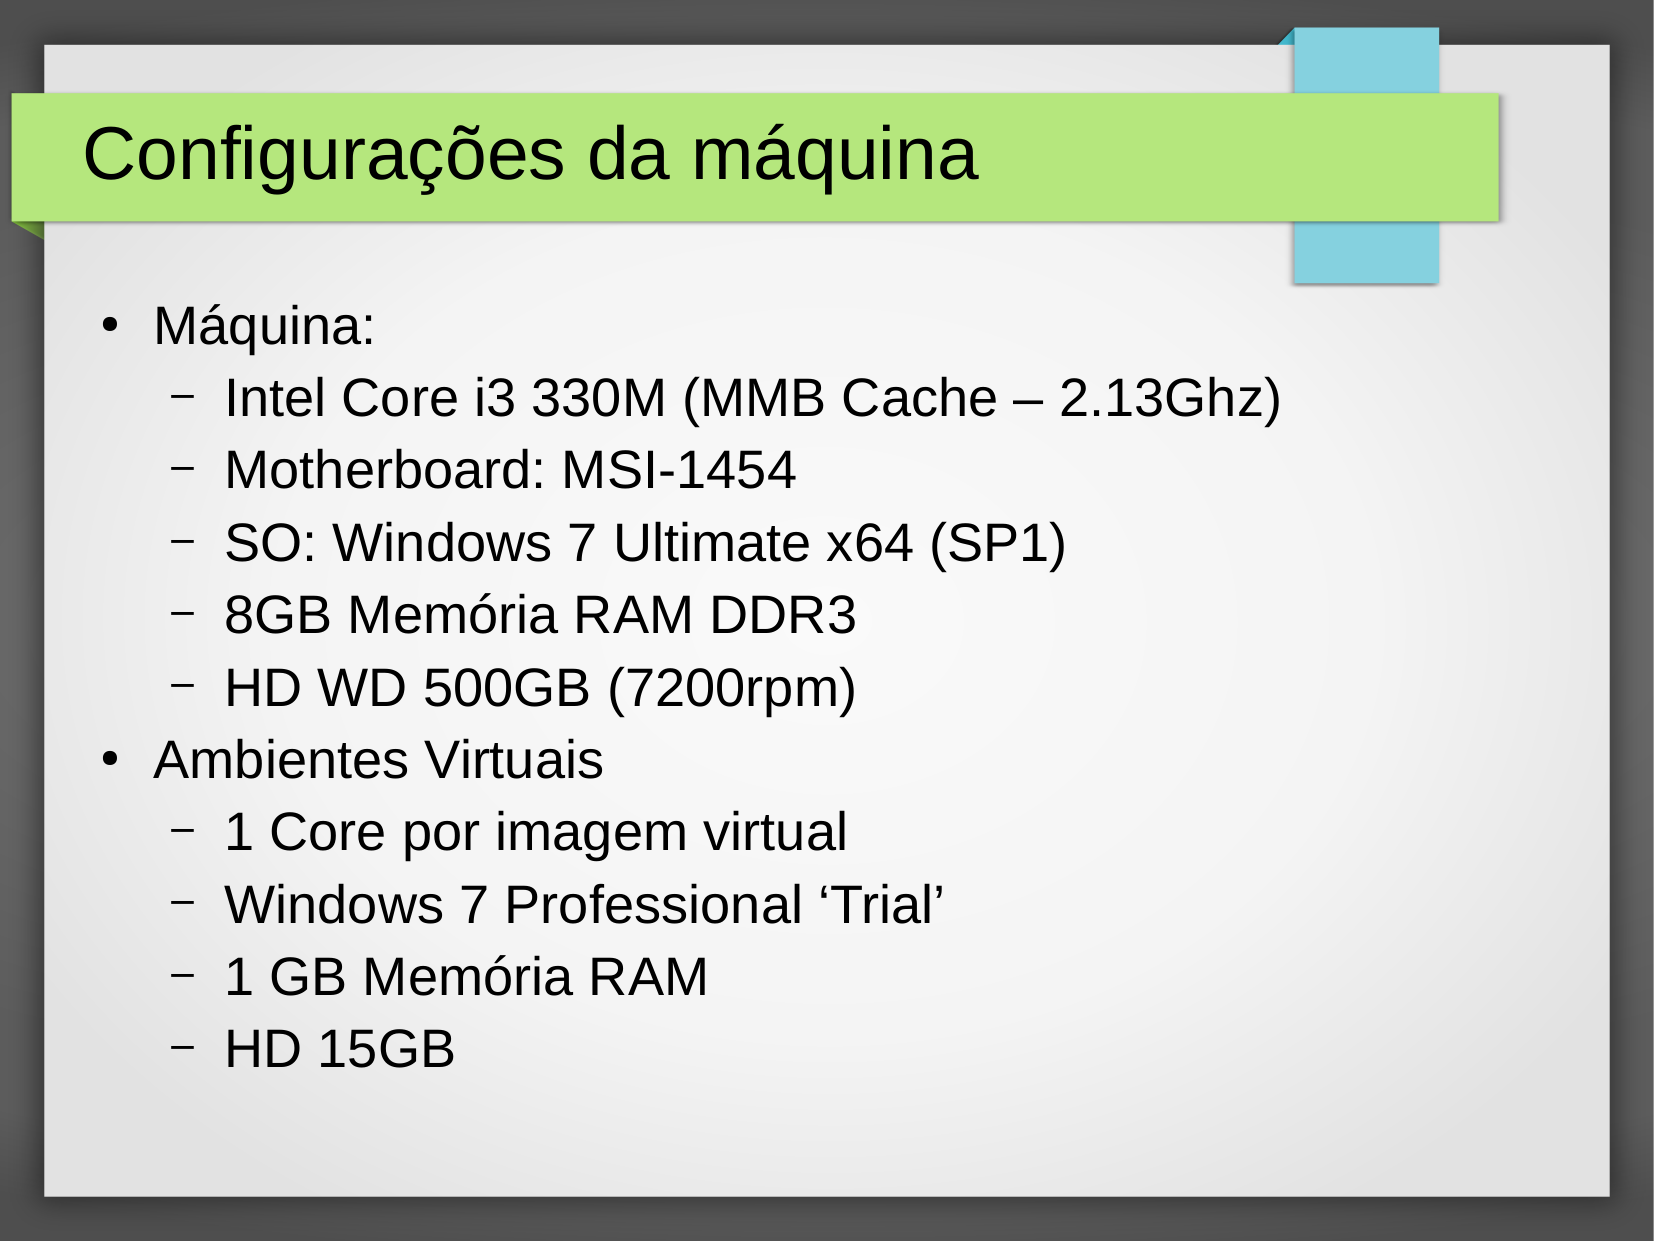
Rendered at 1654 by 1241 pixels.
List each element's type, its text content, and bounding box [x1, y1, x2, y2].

title Configurações da máquina [82, 94, 1264, 213]
picture [0, 0, 1654, 1241]
list Máquina: Intel Core i3 330M (MMB Cache – 2.13Ghz) Motherboard: MSI-1454 SO: Windows 7 Ultimate x64 (SP1) 8GB Memória RAM DDR3 HD WD 500GB (7200rpm) Ambientes Virtuais 1 Core por imagem virtual Windows 7 Professional ‘Trial’ 1 GB Memória RAM HD 15GB [82, 295, 1571, 1158]
